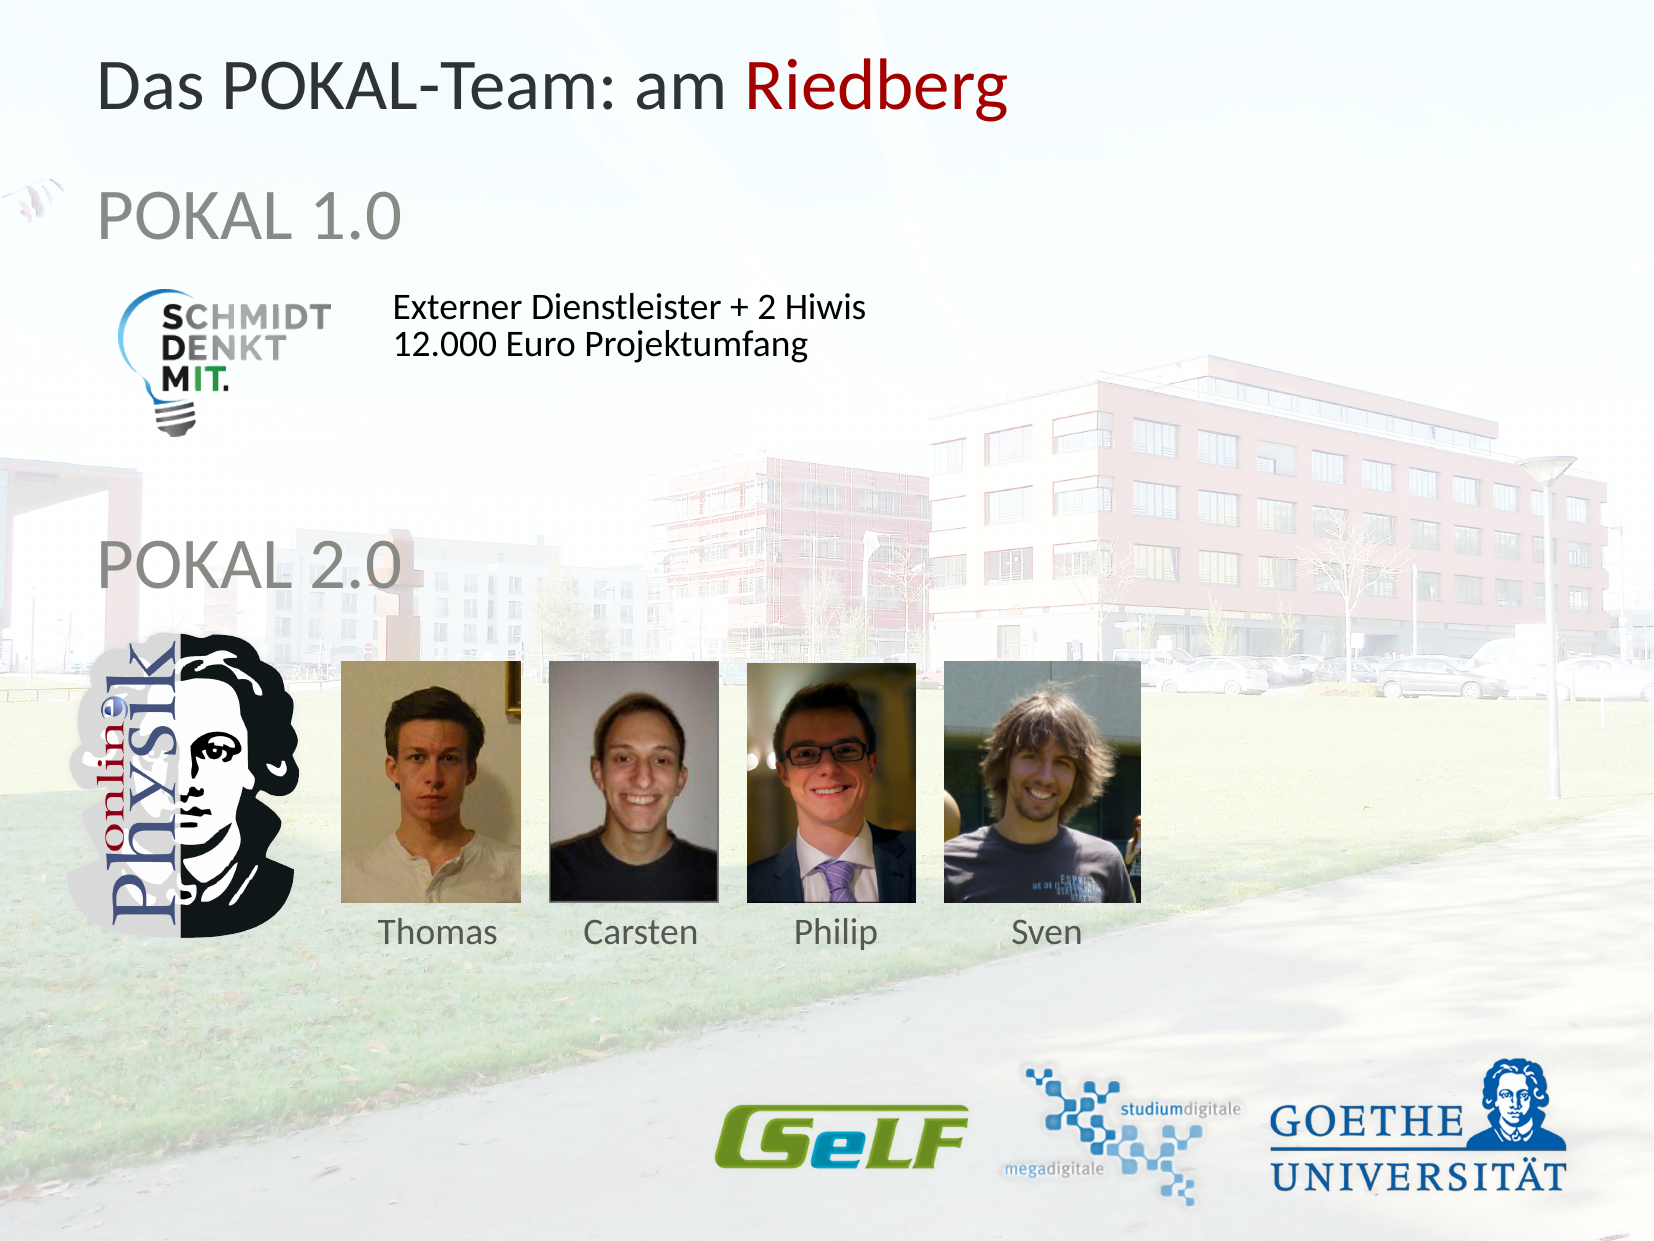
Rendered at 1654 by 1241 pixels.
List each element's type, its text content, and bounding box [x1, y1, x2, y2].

picture [0, 0, 1654, 1241]
text_box POKAL 1.0 [81, 177, 418, 265]
text_box Externer Dienstleister + 2 Hiwis 12.000 Euro Projektumfang [377, 283, 882, 374]
text_box POKAL 2.0 [81, 526, 418, 615]
text_box Das POKAL-Team: am Riedberg [81, 47, 1025, 136]
text_box Sven [996, 908, 1123, 962]
text_box Thomas [362, 908, 514, 962]
text_box Philip [779, 908, 895, 962]
text_box Carsten [568, 908, 733, 962]
